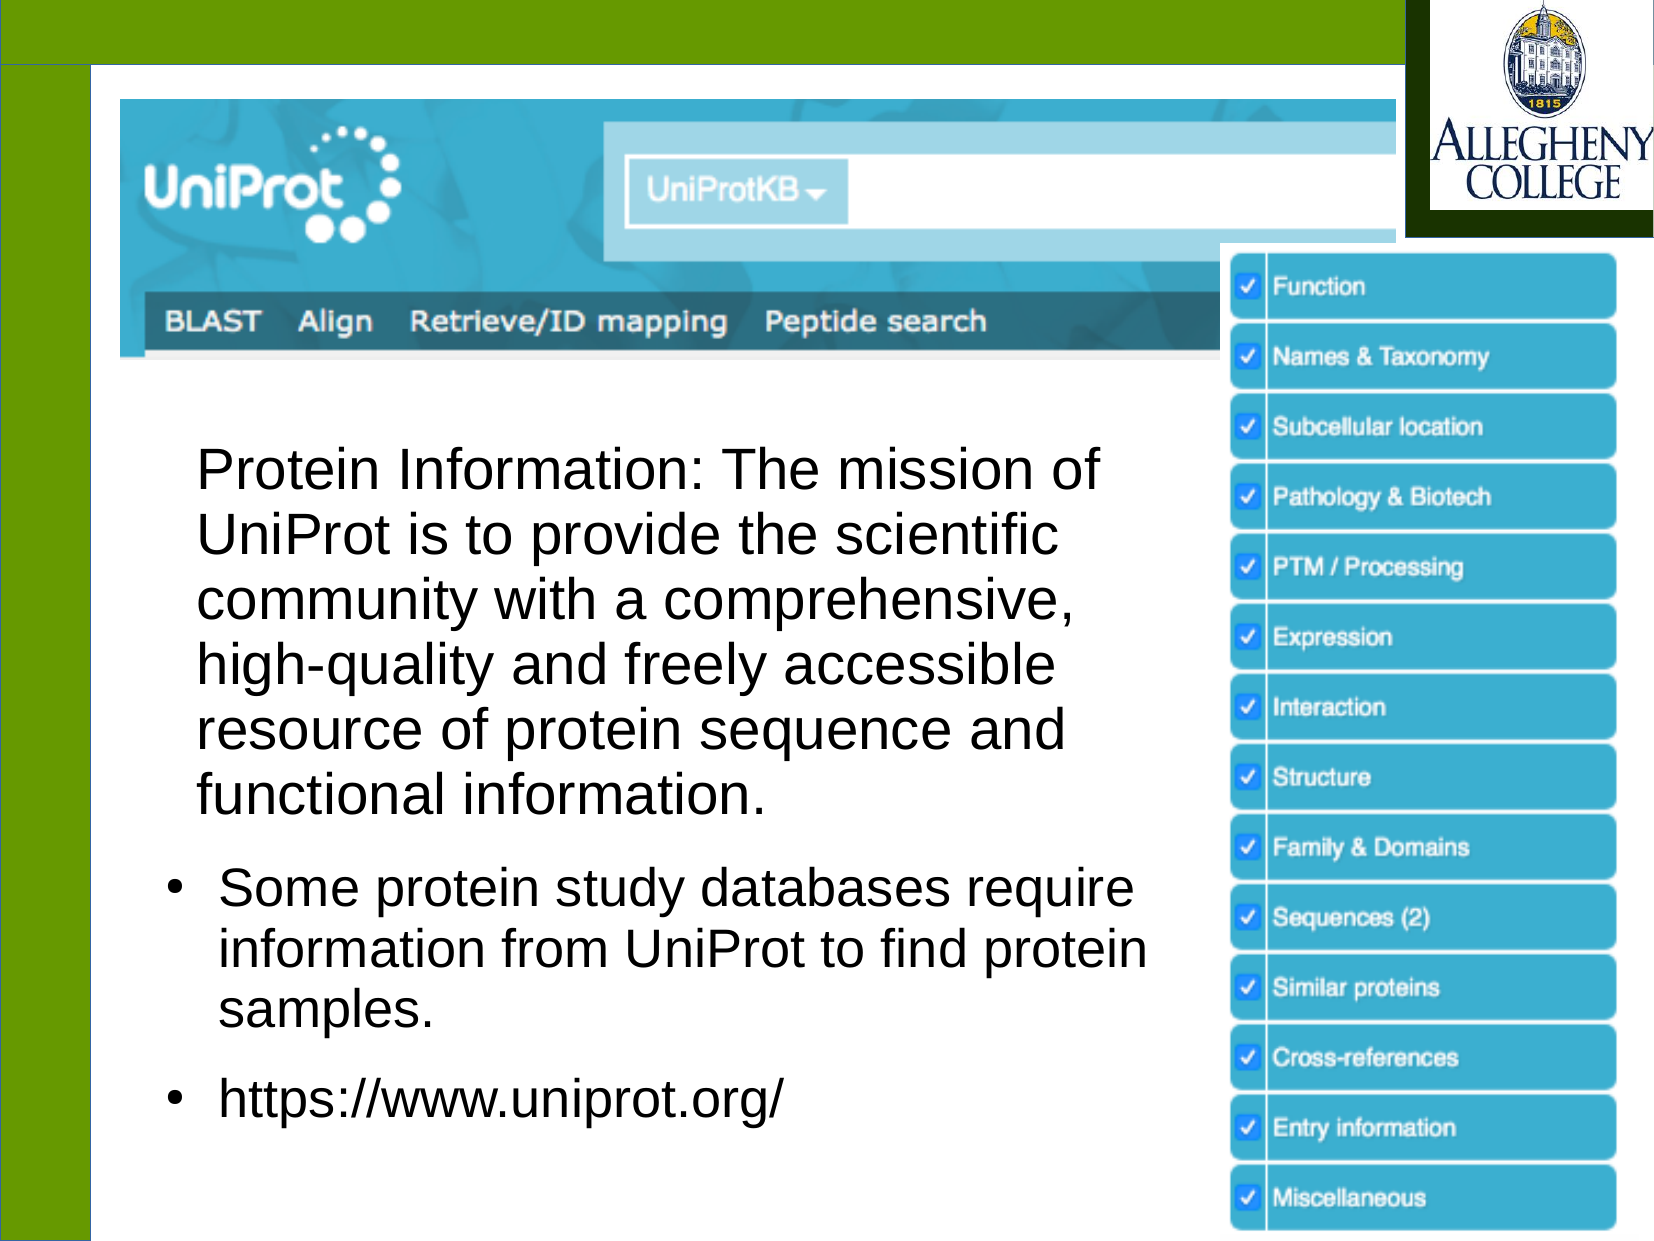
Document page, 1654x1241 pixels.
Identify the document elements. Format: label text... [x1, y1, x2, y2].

text_box Protein Information: The mission of UniProt is to provide the scientific community with a comprehensive, high-quality and freely accessible resource of protein sequence and functional information. [181, 429, 1188, 835]
text_box [0, 0, 1654, 1241]
list Some protein study databases require information from UniProt to find protein samples. https://www.uniprot.org/ [147, 857, 1161, 1203]
picture [1430, 0, 1654, 210]
picture [120, 99, 1639, 1241]
